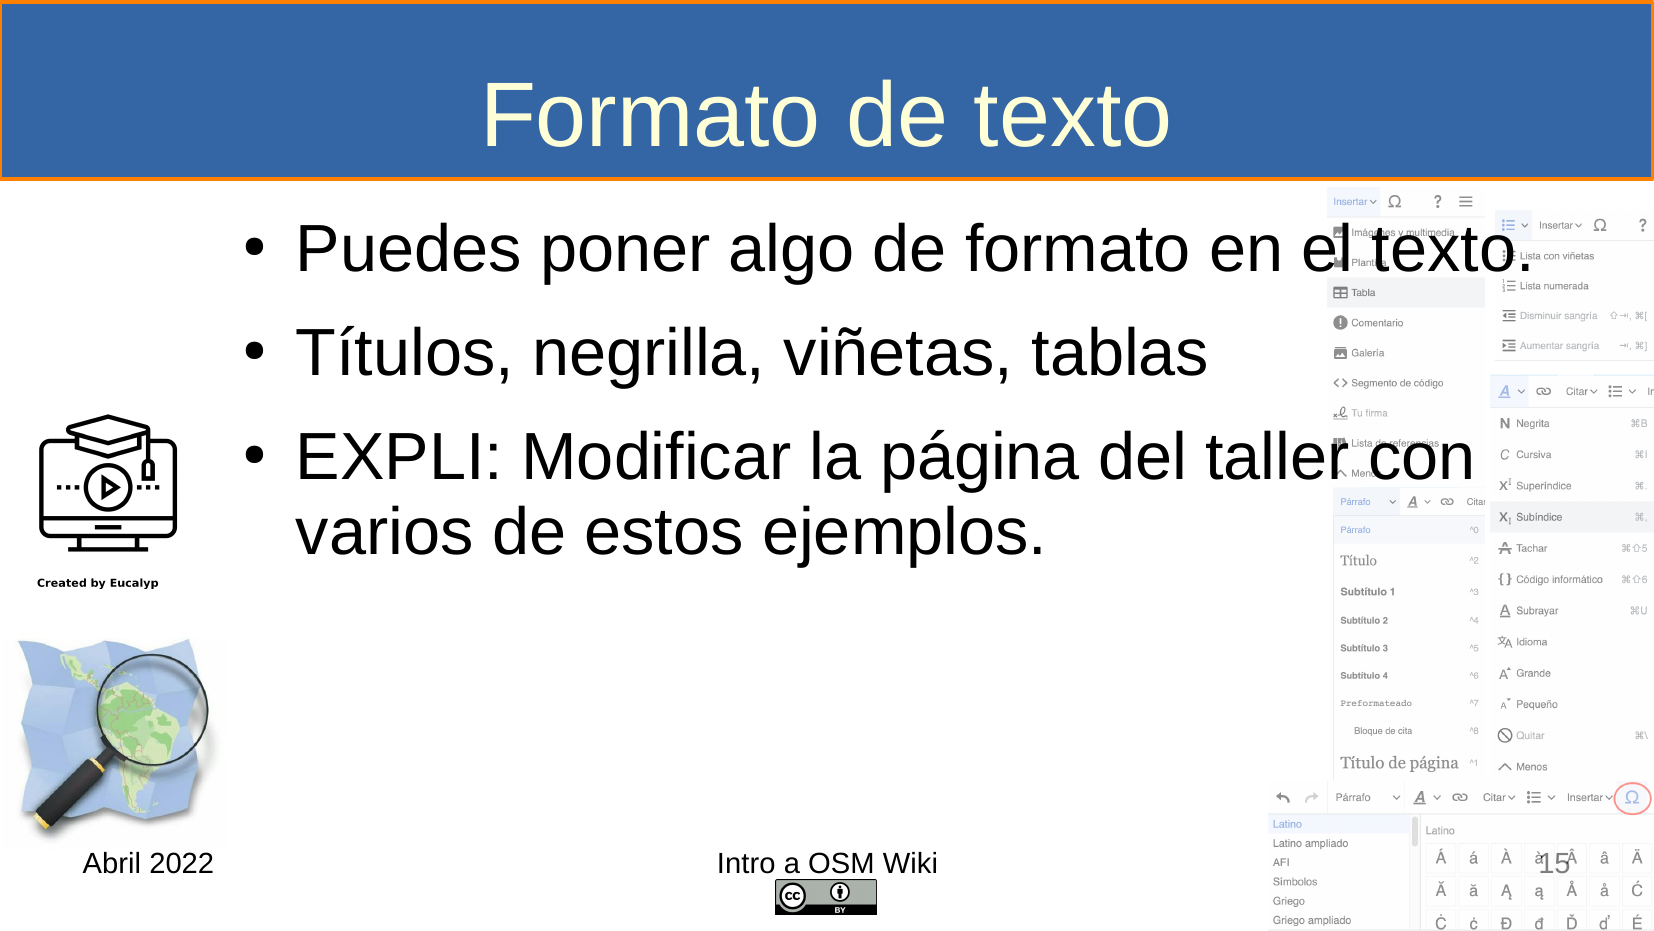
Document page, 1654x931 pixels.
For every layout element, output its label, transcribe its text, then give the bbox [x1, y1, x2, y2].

picture [19, 412, 197, 589]
picture [1327, 193, 1485, 210]
picture [1268, 375, 1654, 931]
picture [775, 879, 877, 915]
list Puedes poner algo de formato en el texto. Títulos, negrilla, viñetas, tablas EXPLI: Modificar la página del taller con varios de estos ejemplos. [225, 210, 1609, 751]
picture [0, 623, 226, 849]
picture [1609, 210, 1654, 361]
title Formato de texto [82, 37, 1571, 193]
